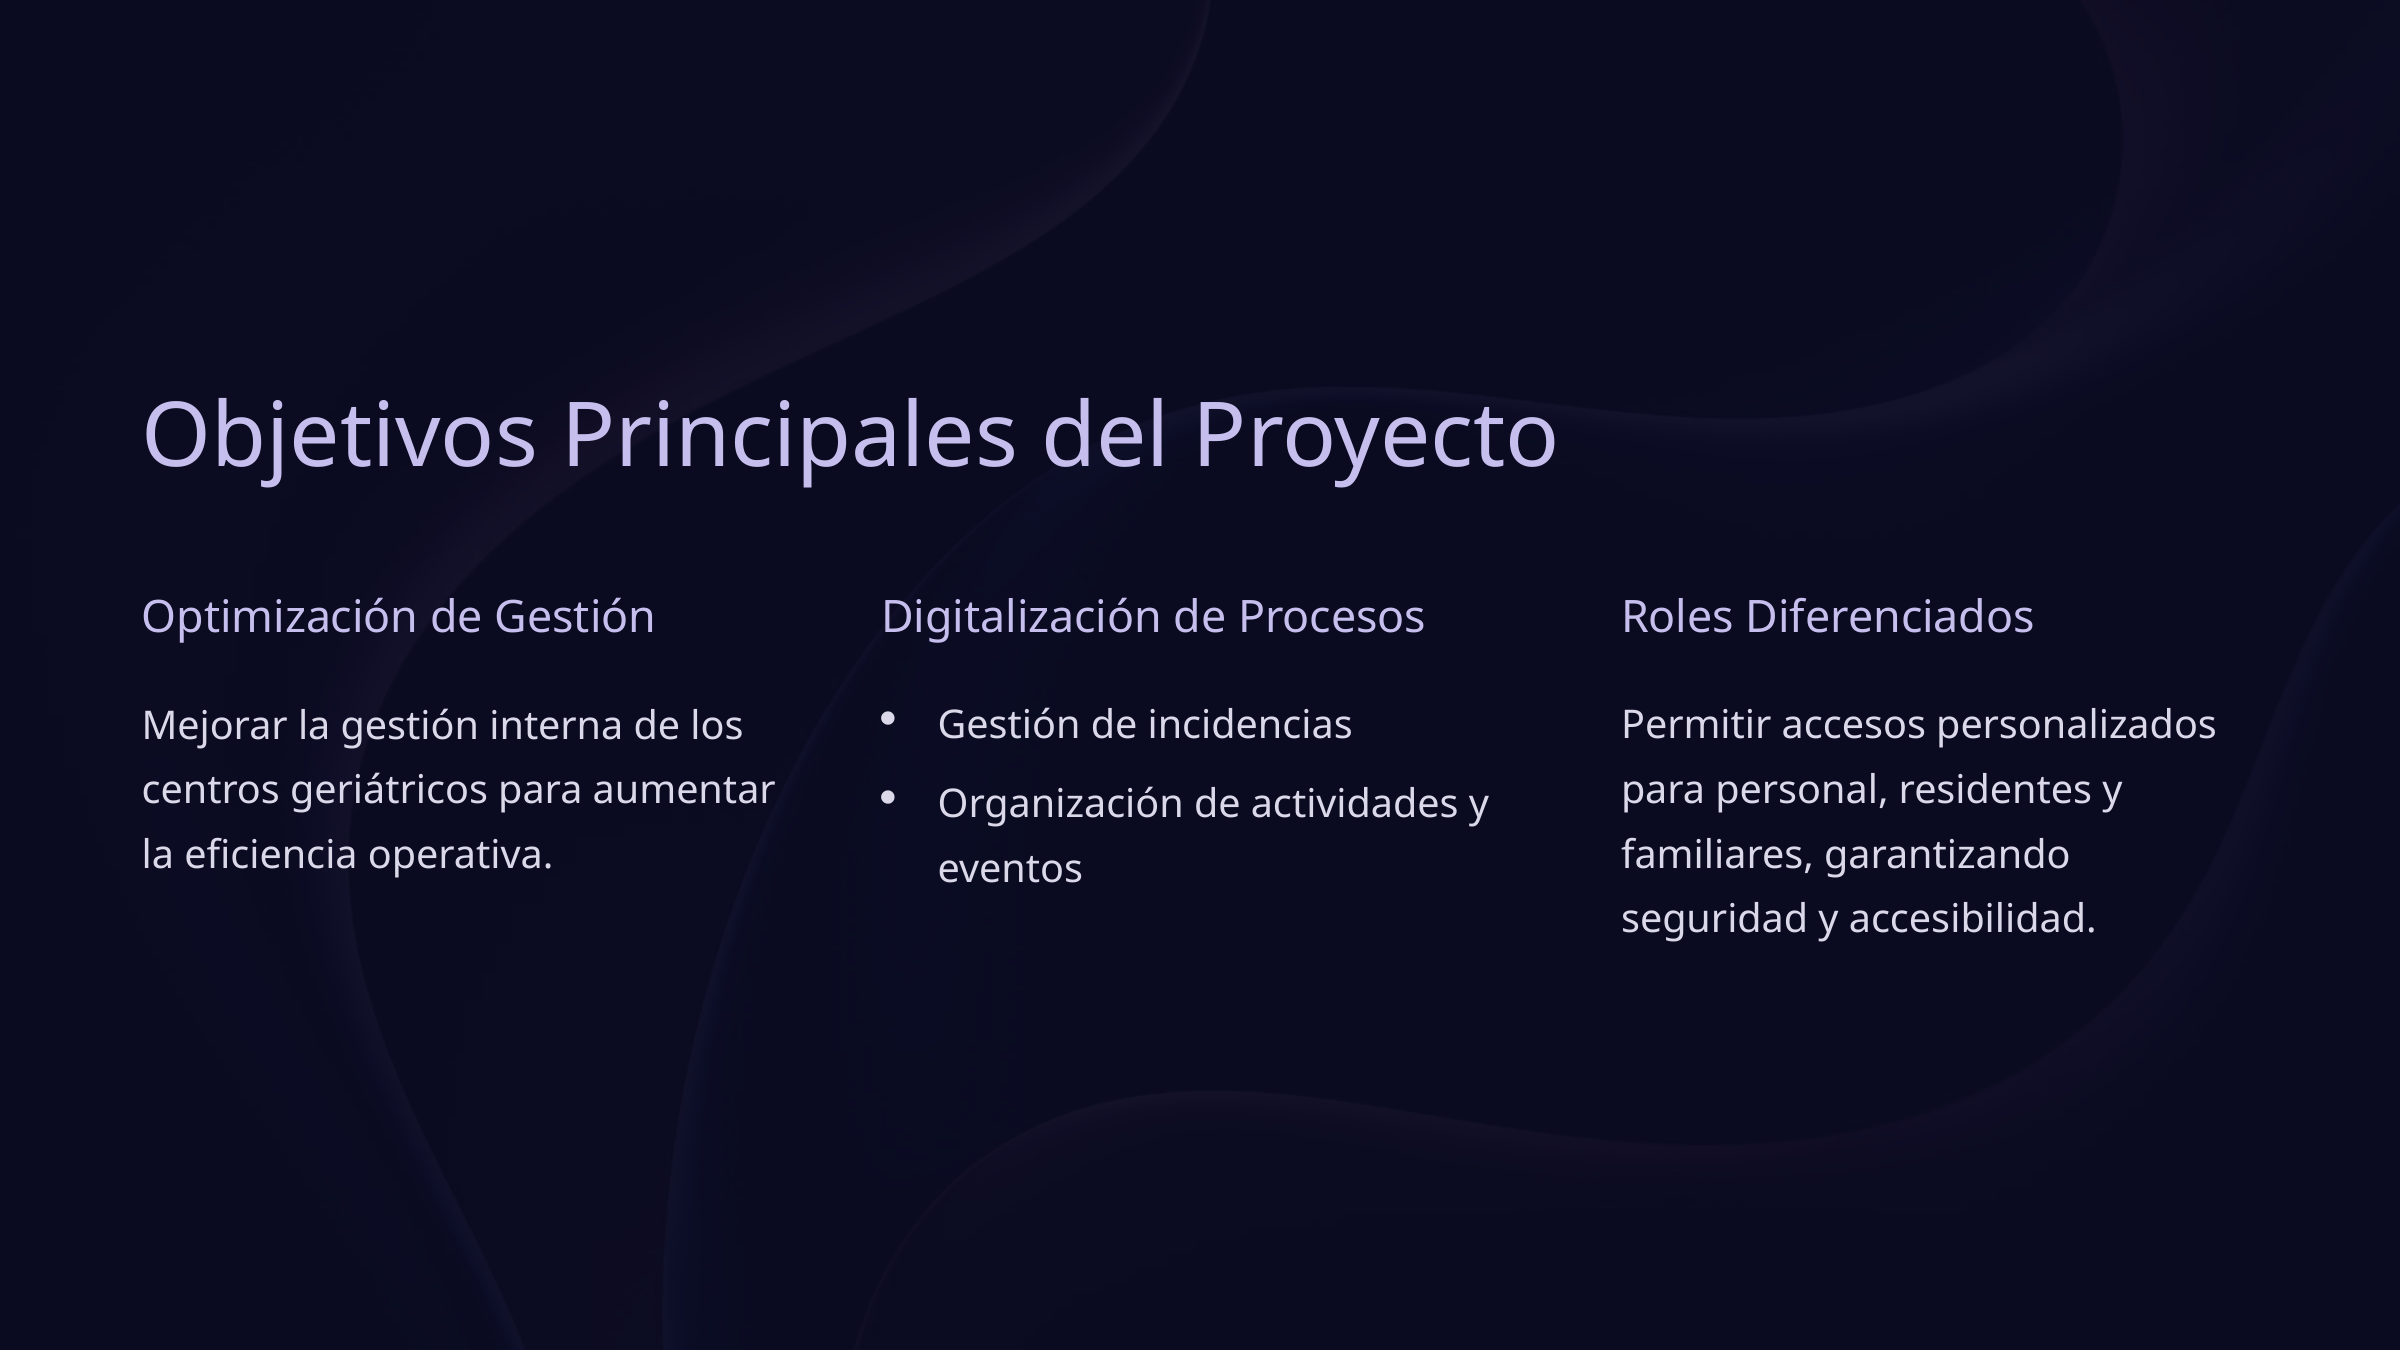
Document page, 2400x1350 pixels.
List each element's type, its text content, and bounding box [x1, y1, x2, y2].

text_box Digitalización de Procesos [881, 585, 1459, 642]
text_box Optimización de Gestión [141, 585, 684, 642]
text_box Gestión de incidencias [881, 682, 1521, 747]
text_box Roles Diferenciados [1620, 585, 2071, 642]
text_box Permitir accesos personalizados para personal, residentes y familiares, garantizando seguridad y accesibilidad. [1620, 682, 2261, 942]
text_box Organización de actividades y eventos [881, 761, 1521, 891]
text_box Objetivos Principales del Proyecto [141, 371, 1658, 485]
text_box Mejorar la gestión interna de los centros geriátricos para aumentar la eficiencia operativa. [141, 682, 782, 877]
text_box Objetivos Principales del Proyecto [811, 424, 838, 460]
